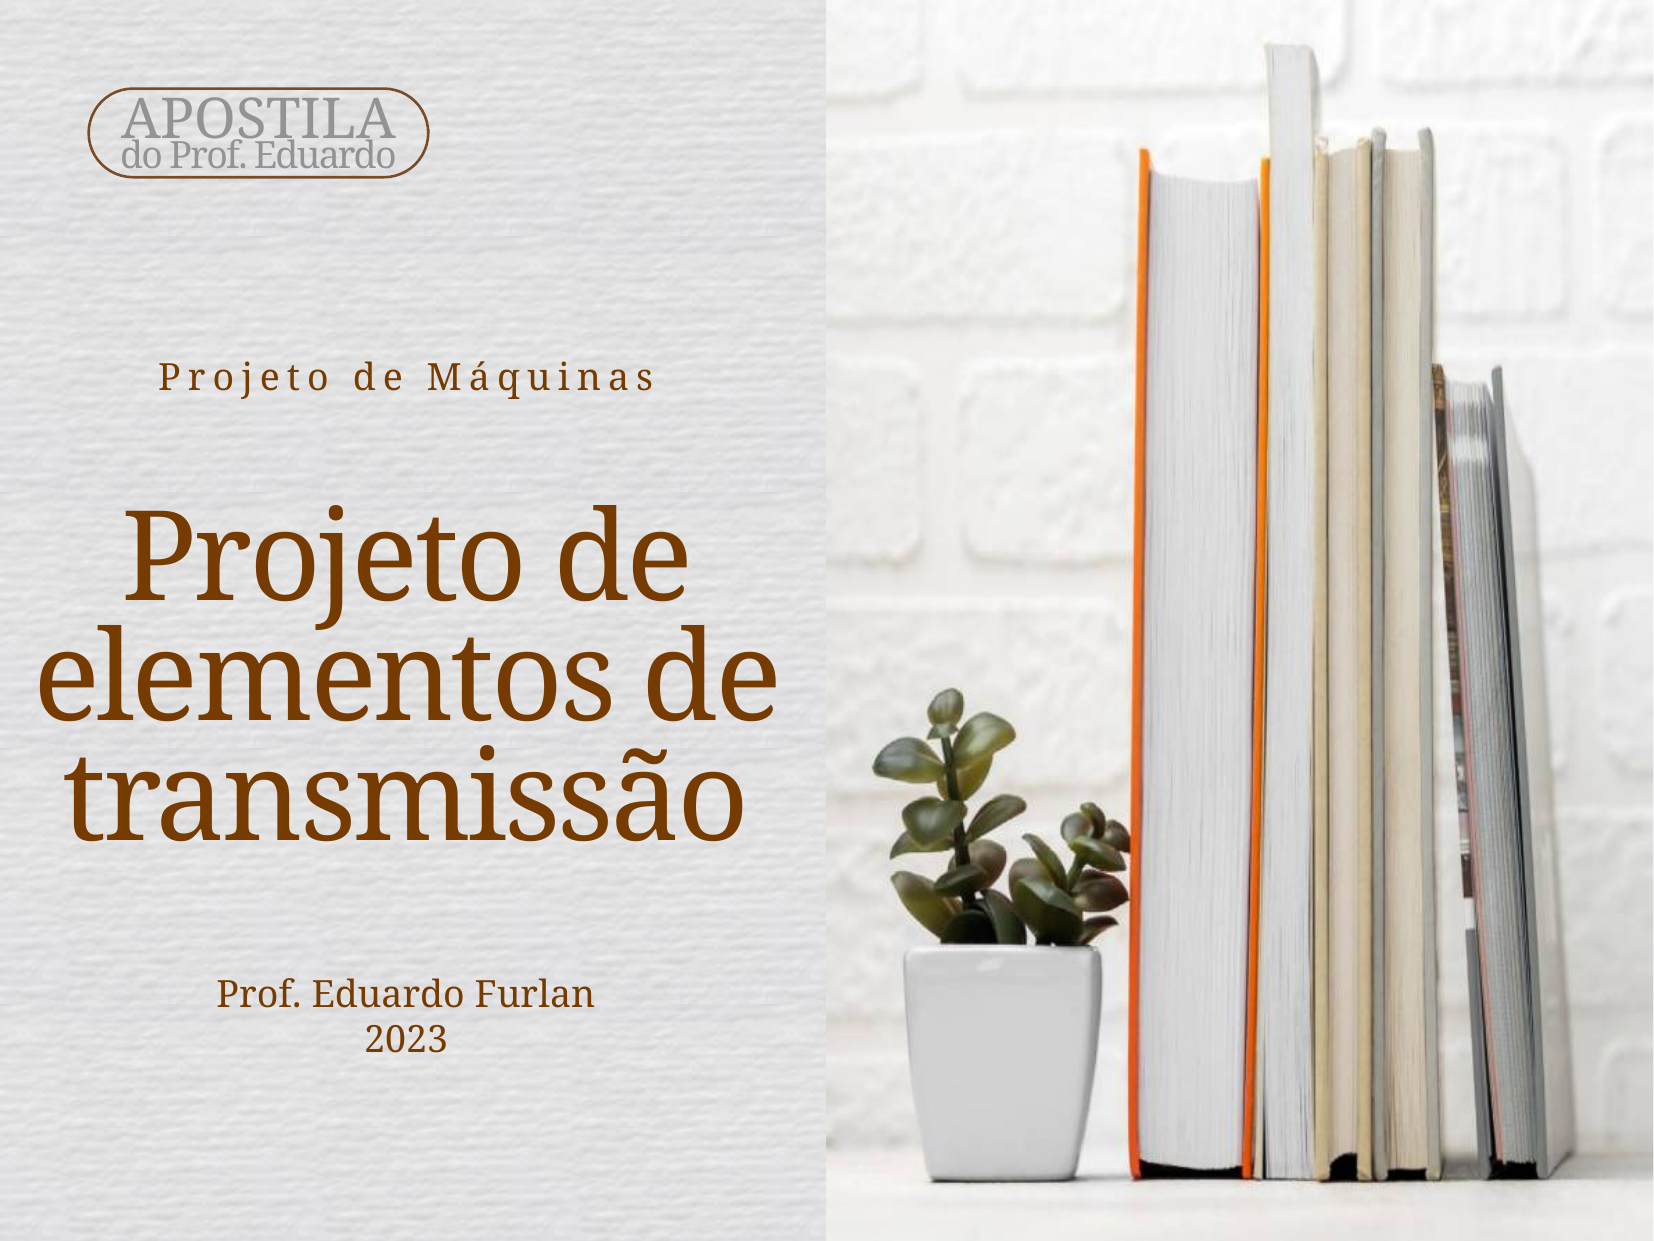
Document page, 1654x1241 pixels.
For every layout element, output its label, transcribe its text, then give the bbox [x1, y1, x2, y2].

text_box [0, 0, 826, 1241]
text_box Projeto de Máquinas Projeto de elementos de transmissão Prof. Eduardo Furlan 2023 [0, 354, 813, 1068]
picture [826, 0, 1654, 1241]
text_box APOSTILA do Prof. Eduardo [88, 88, 429, 178]
